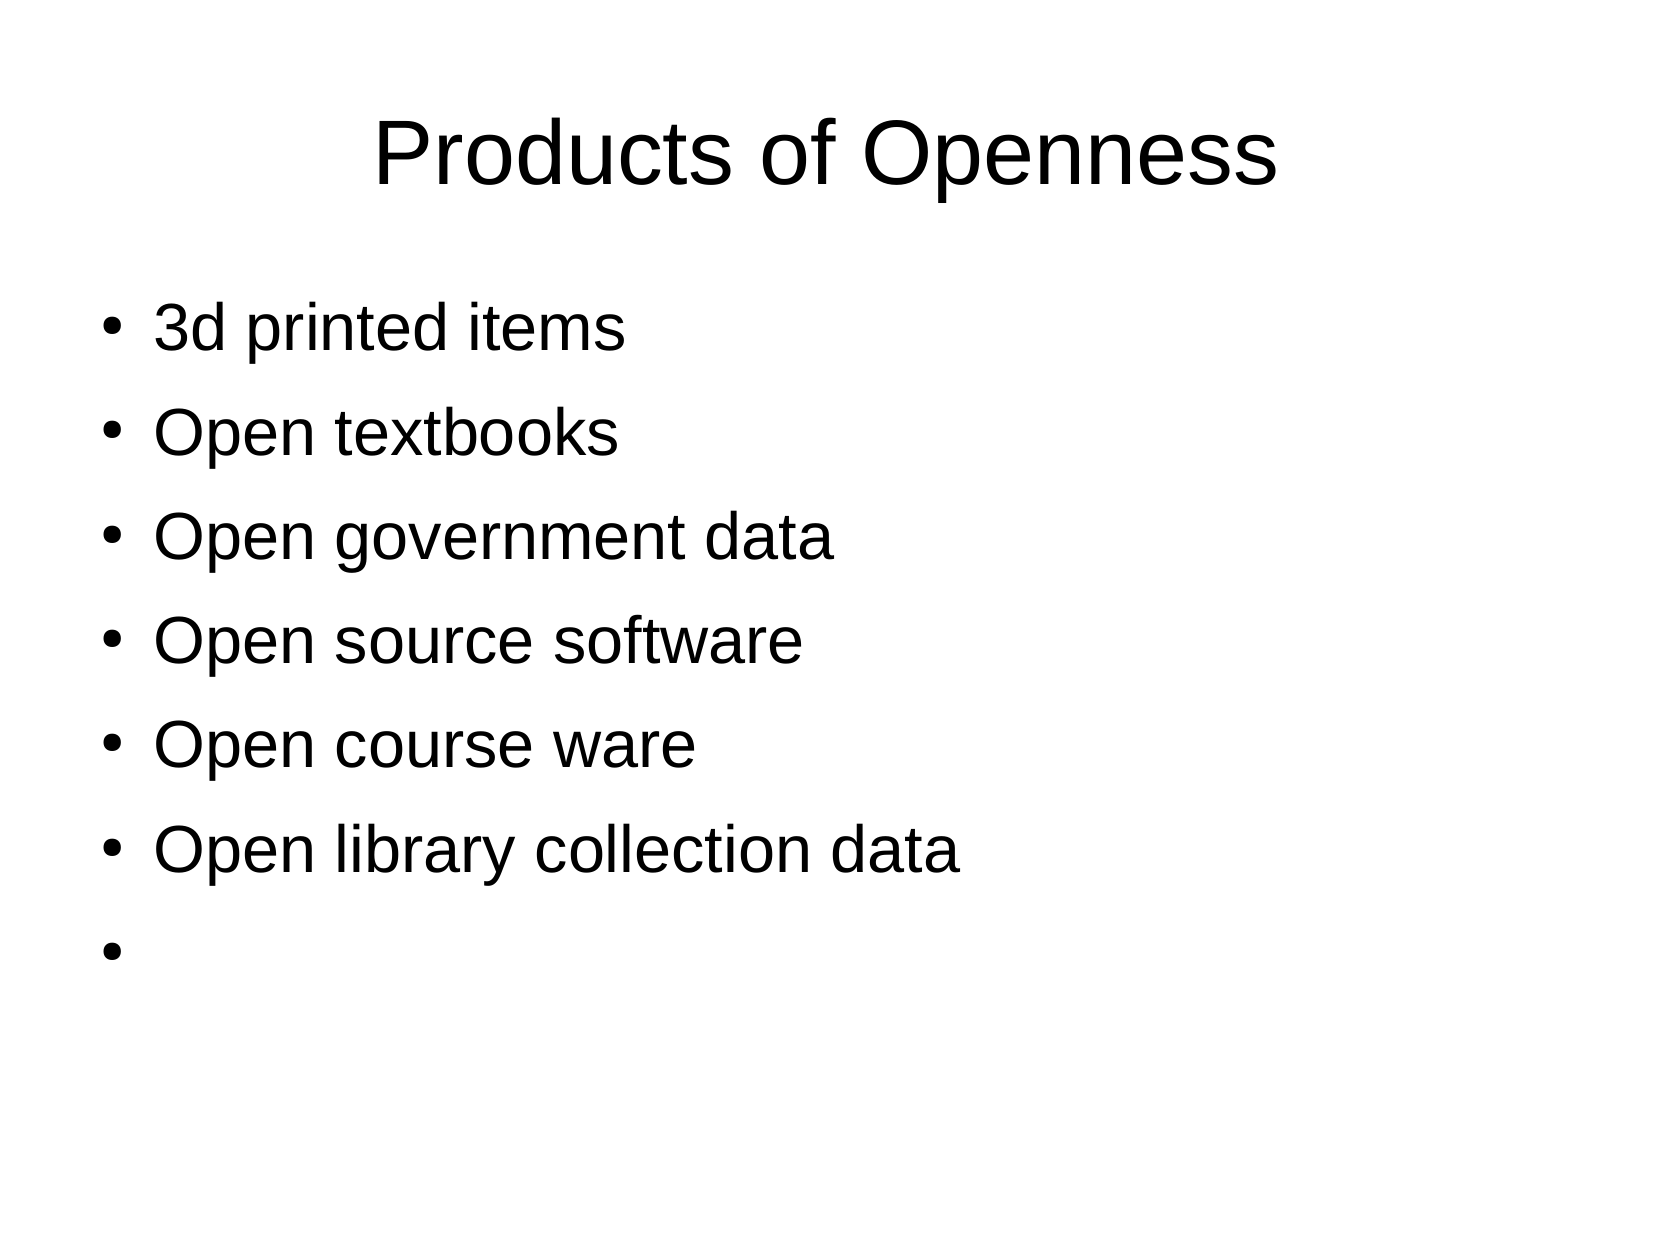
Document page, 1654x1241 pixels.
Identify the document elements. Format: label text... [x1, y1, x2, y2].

title Products of Openness [82, 49, 1571, 257]
list 3d printed items Open textbooks Open government data Open source software Open course ware Open library collection data [82, 290, 1571, 1010]
